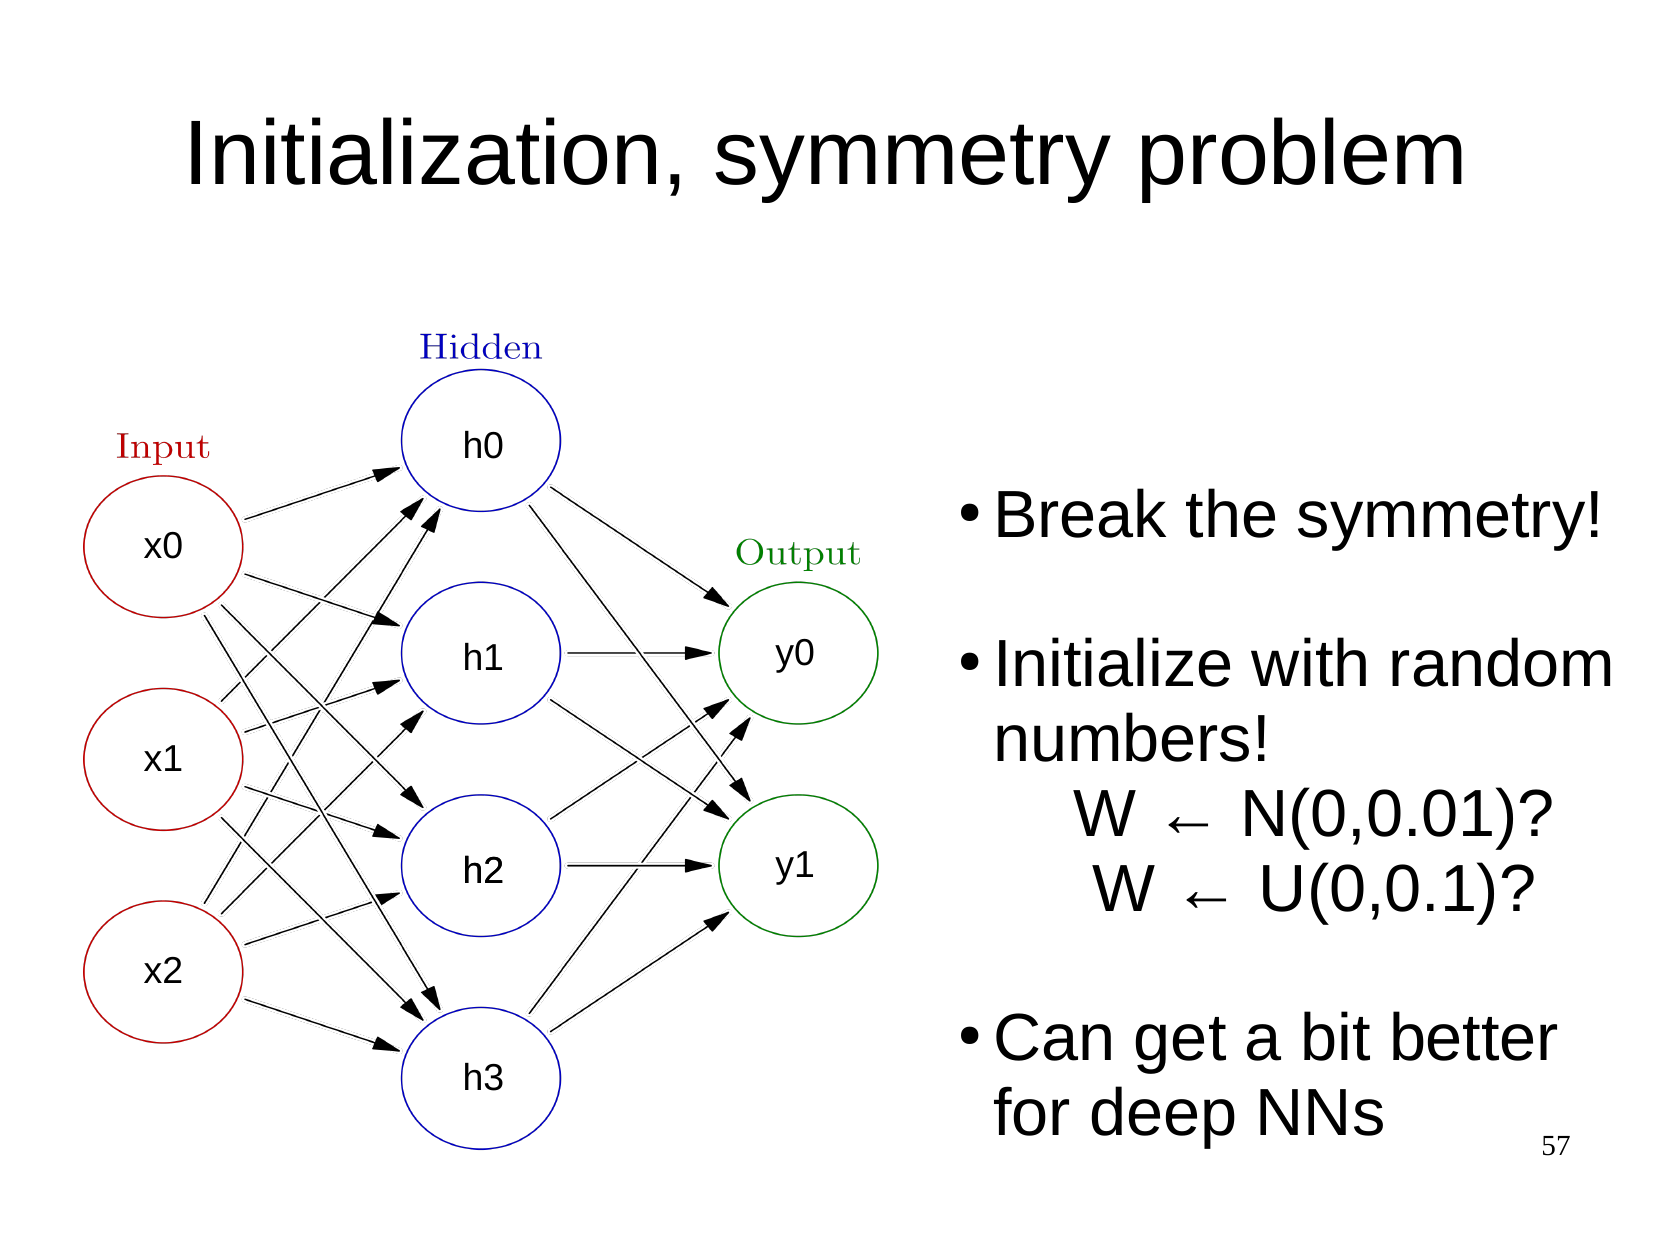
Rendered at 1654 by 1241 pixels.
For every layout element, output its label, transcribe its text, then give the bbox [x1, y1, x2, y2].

text_box x2 [128, 942, 199, 1000]
text_box h0 [447, 416, 519, 474]
text_box Break the symmetry! Initialize with random numbers! W ← N(0,0.01)? W ← U(0,0.1)? Can get a bit better for deep NNs [943, 469, 1651, 1158]
text_box x0 [128, 517, 198, 575]
text_box h2 [447, 842, 520, 899]
text_box h1 [447, 629, 519, 687]
text_box y0 [760, 623, 830, 681]
text_box x1 [128, 729, 199, 787]
text_box y1 [760, 836, 830, 894]
title Initialization, symmetry problem [82, 49, 1571, 257]
picture [83, 329, 881, 1186]
text_box h3 [447, 1048, 520, 1106]
